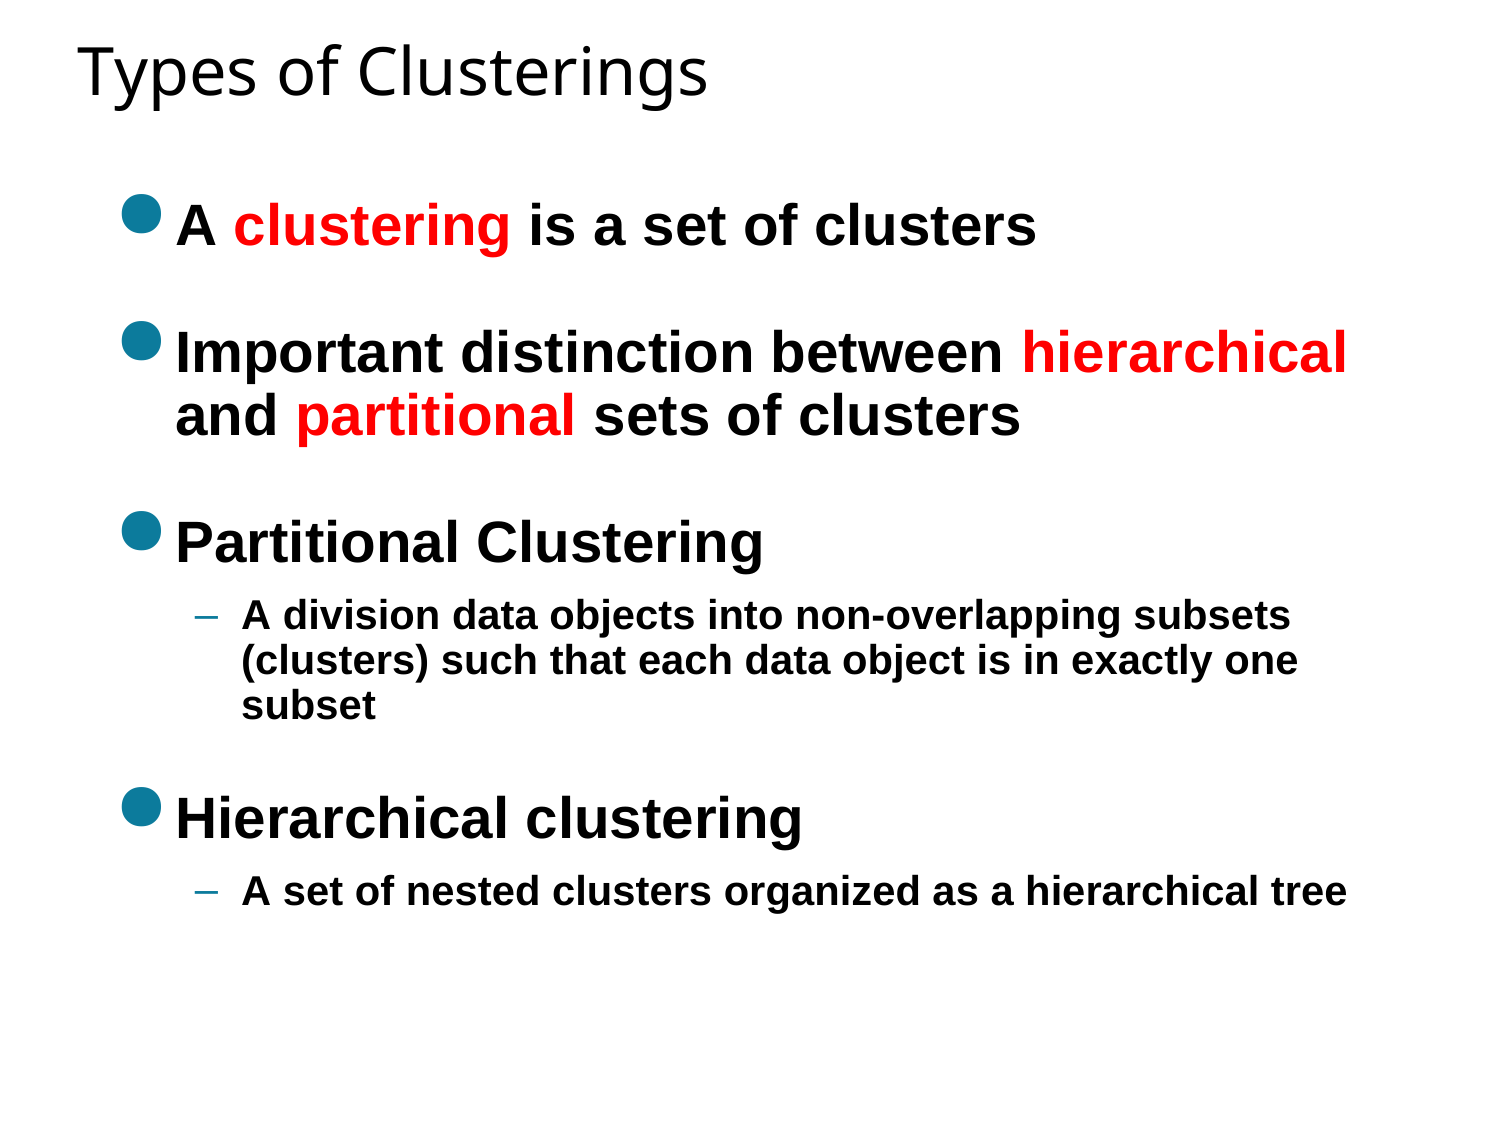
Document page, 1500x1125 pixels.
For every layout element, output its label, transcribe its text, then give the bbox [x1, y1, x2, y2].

text_box Types of Clusterings [62, 24, 1421, 116]
text_box A clustering is a set of clusters Important distinction between hierarchical and partitional sets of clusters Partitional Clustering A division data objects into non-overlapping subsets (clusters) such that each data object is in exactly one subset Hierarchical clustering A set of nested clusters organized as a hierarchical tree [104, 187, 1418, 1026]
